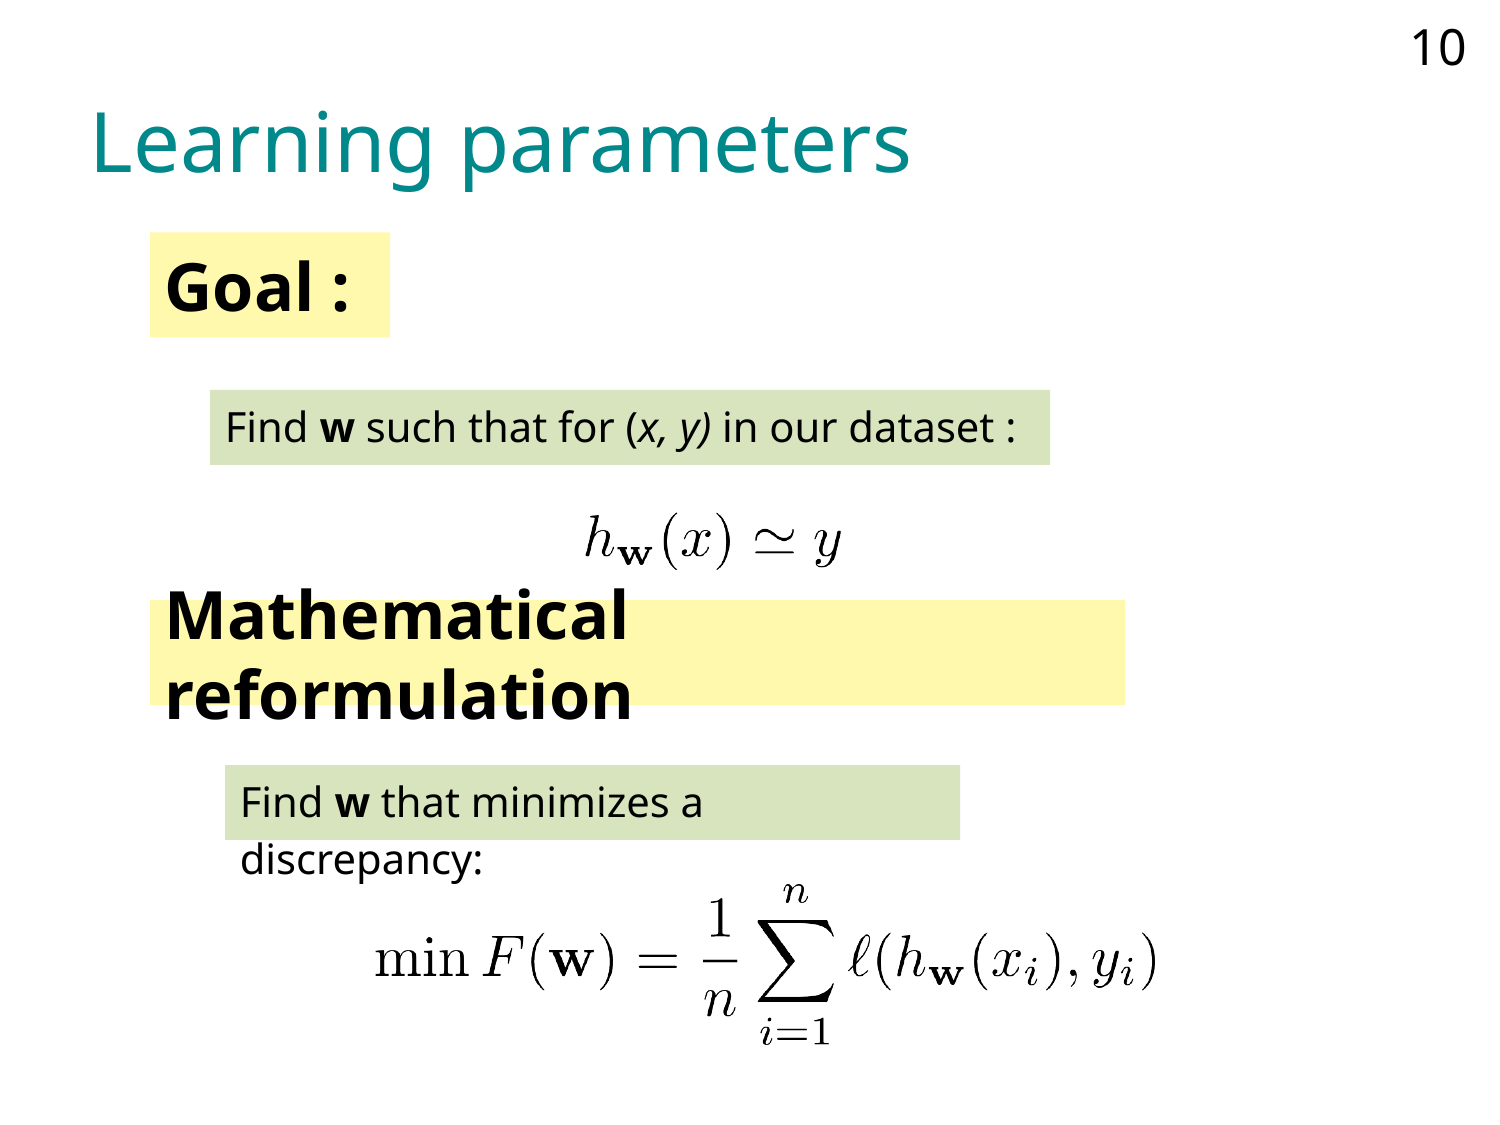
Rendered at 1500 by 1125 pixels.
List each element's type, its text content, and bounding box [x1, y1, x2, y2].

text_box Find w that minimizes a discrepancy: [225, 765, 961, 840]
text_box Goal : [150, 232, 391, 338]
text_box Find w such that for (x, y) in our dataset : [210, 389, 1051, 465]
text_box Learning parameters [75, 45, 1456, 233]
text_box Mathematical reformulation [150, 600, 1126, 706]
picture [375, 884, 1155, 1045]
picture [585, 512, 841, 571]
